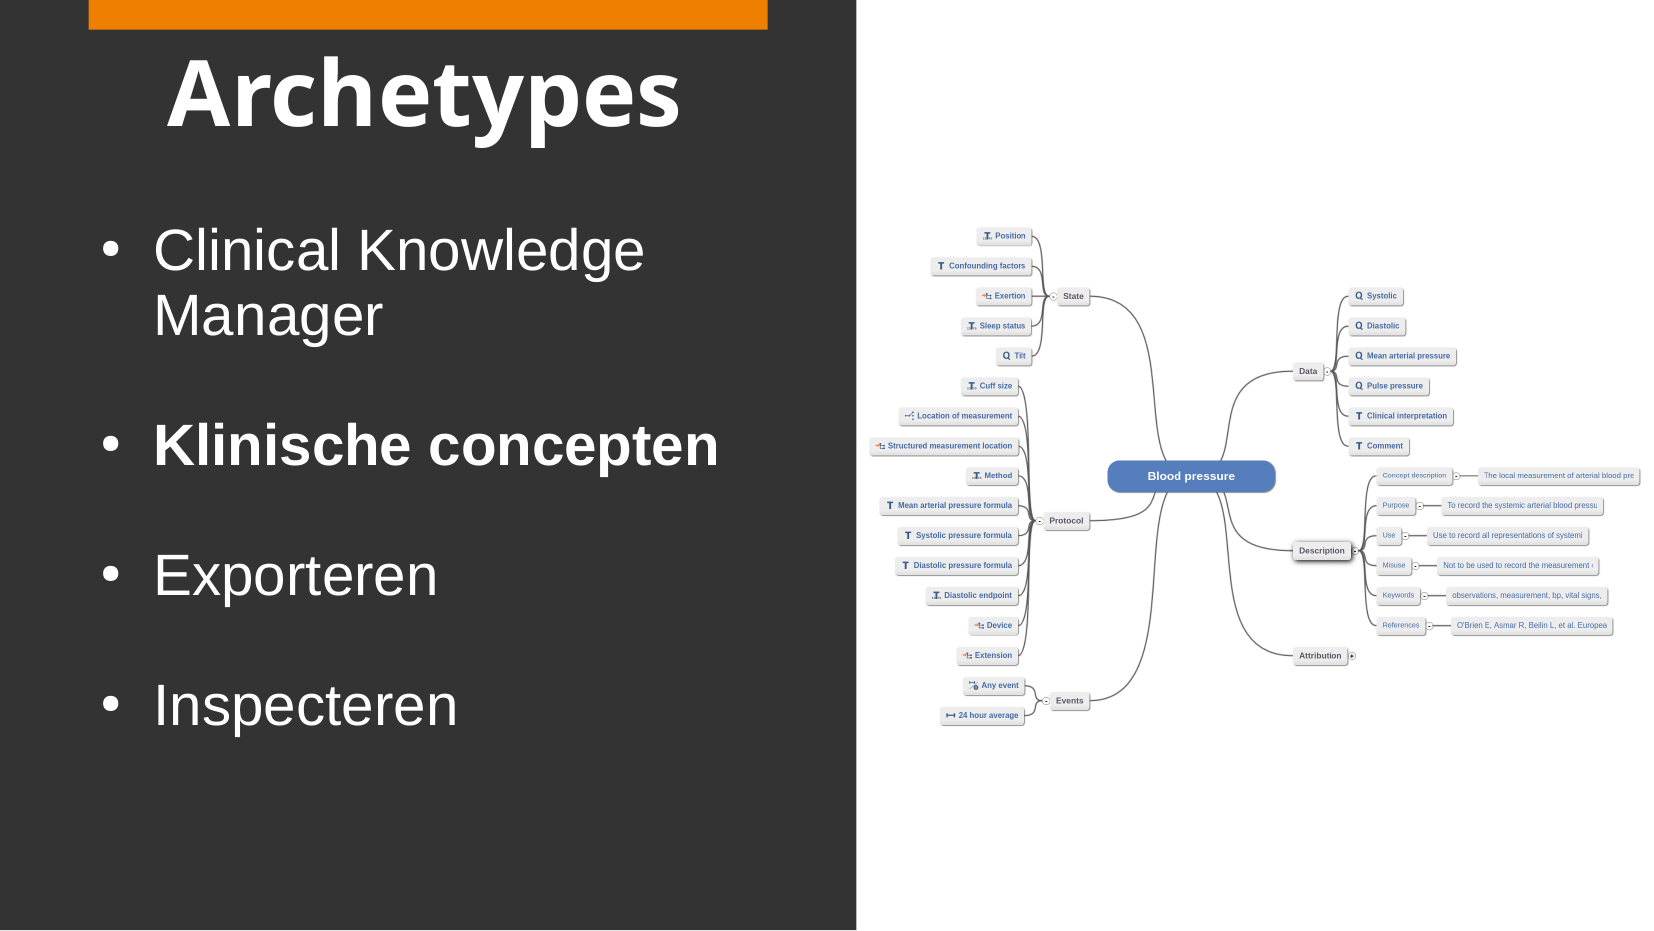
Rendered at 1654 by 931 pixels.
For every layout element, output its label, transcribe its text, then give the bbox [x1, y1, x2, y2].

text_box [0, 0, 857, 931]
picture [867, 224, 1642, 727]
title Archetypes [82, 13, 768, 169]
list Clinical Knowledge Manager Klinische concepten Exporteren Inspecteren [82, 217, 768, 857]
